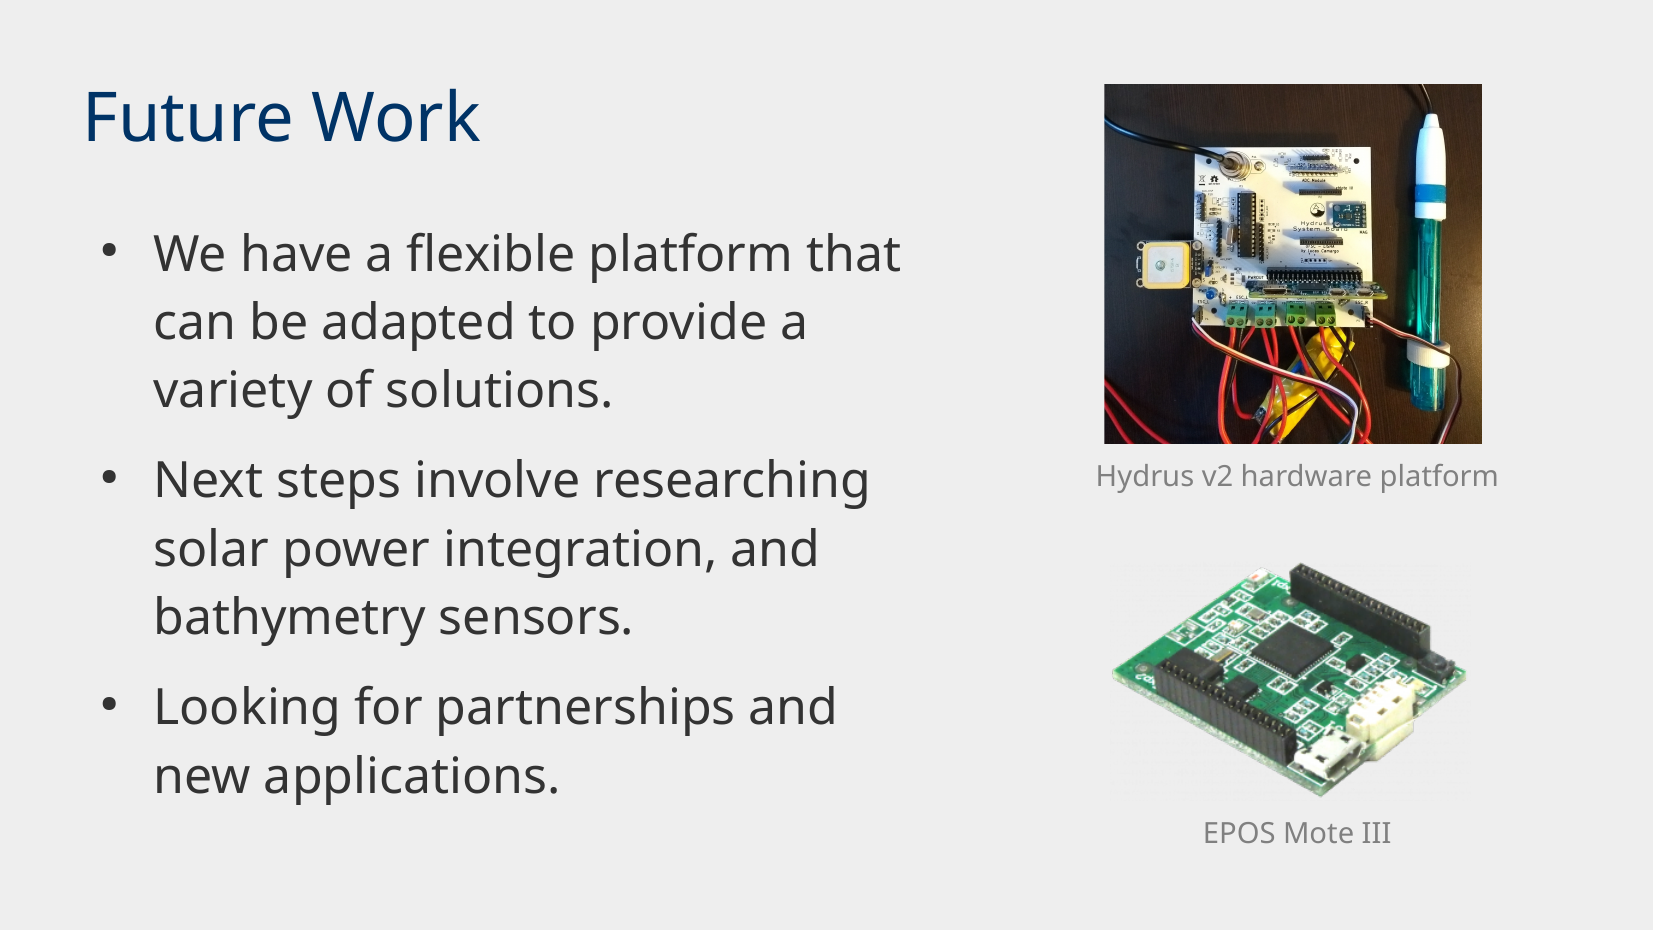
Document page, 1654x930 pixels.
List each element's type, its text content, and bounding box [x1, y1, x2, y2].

picture [1104, 84, 1482, 445]
list We have a flexible platform that can be adapted to provide a variety of solutions. Next steps involve researching solar power integration, and bathymetry sensors. Looking for partnerships and new applications. [82, 217, 931, 886]
text_box Hydrus v2 hardware platform [1050, 448, 1546, 520]
text_box EPOS Mote III [1050, 804, 1546, 876]
picture [1110, 560, 1471, 801]
title Future Work [82, 36, 1571, 193]
